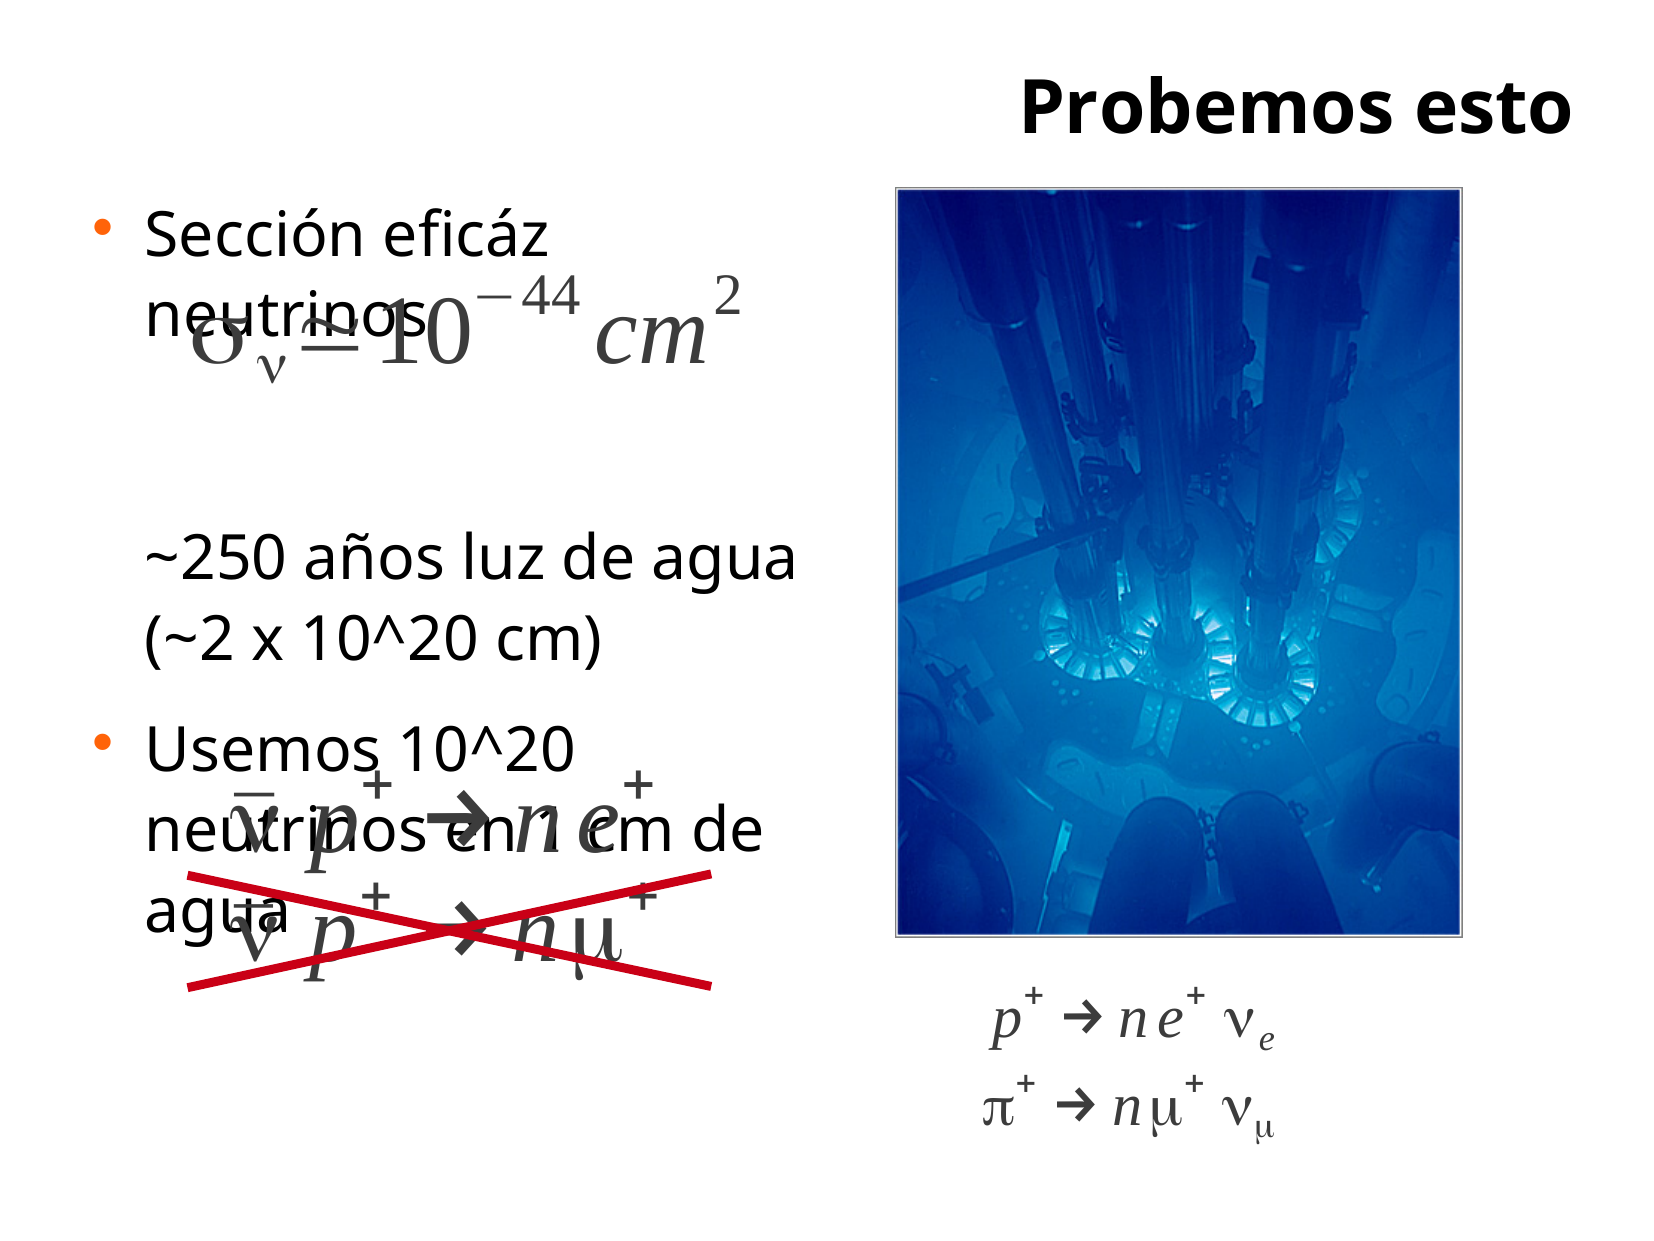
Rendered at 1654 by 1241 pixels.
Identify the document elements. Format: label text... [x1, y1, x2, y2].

chart [182, 262, 751, 389]
chart [475, 886, 682, 975]
chart [219, 936, 682, 990]
chart [219, 887, 423, 976]
picture [895, 187, 1463, 938]
list Sección eficáz neutrinos ~250 años luz de agua (~2 x 10^20 cm) Usemos 10^20 neutrinos en 1 cm de agua Tiempos “largos”: Corto alcance. Interaccion Débil [75, 187, 847, 1241]
chart [219, 750, 682, 926]
title Probemos esto [86, 49, 1575, 151]
chart [975, 975, 1283, 1151]
